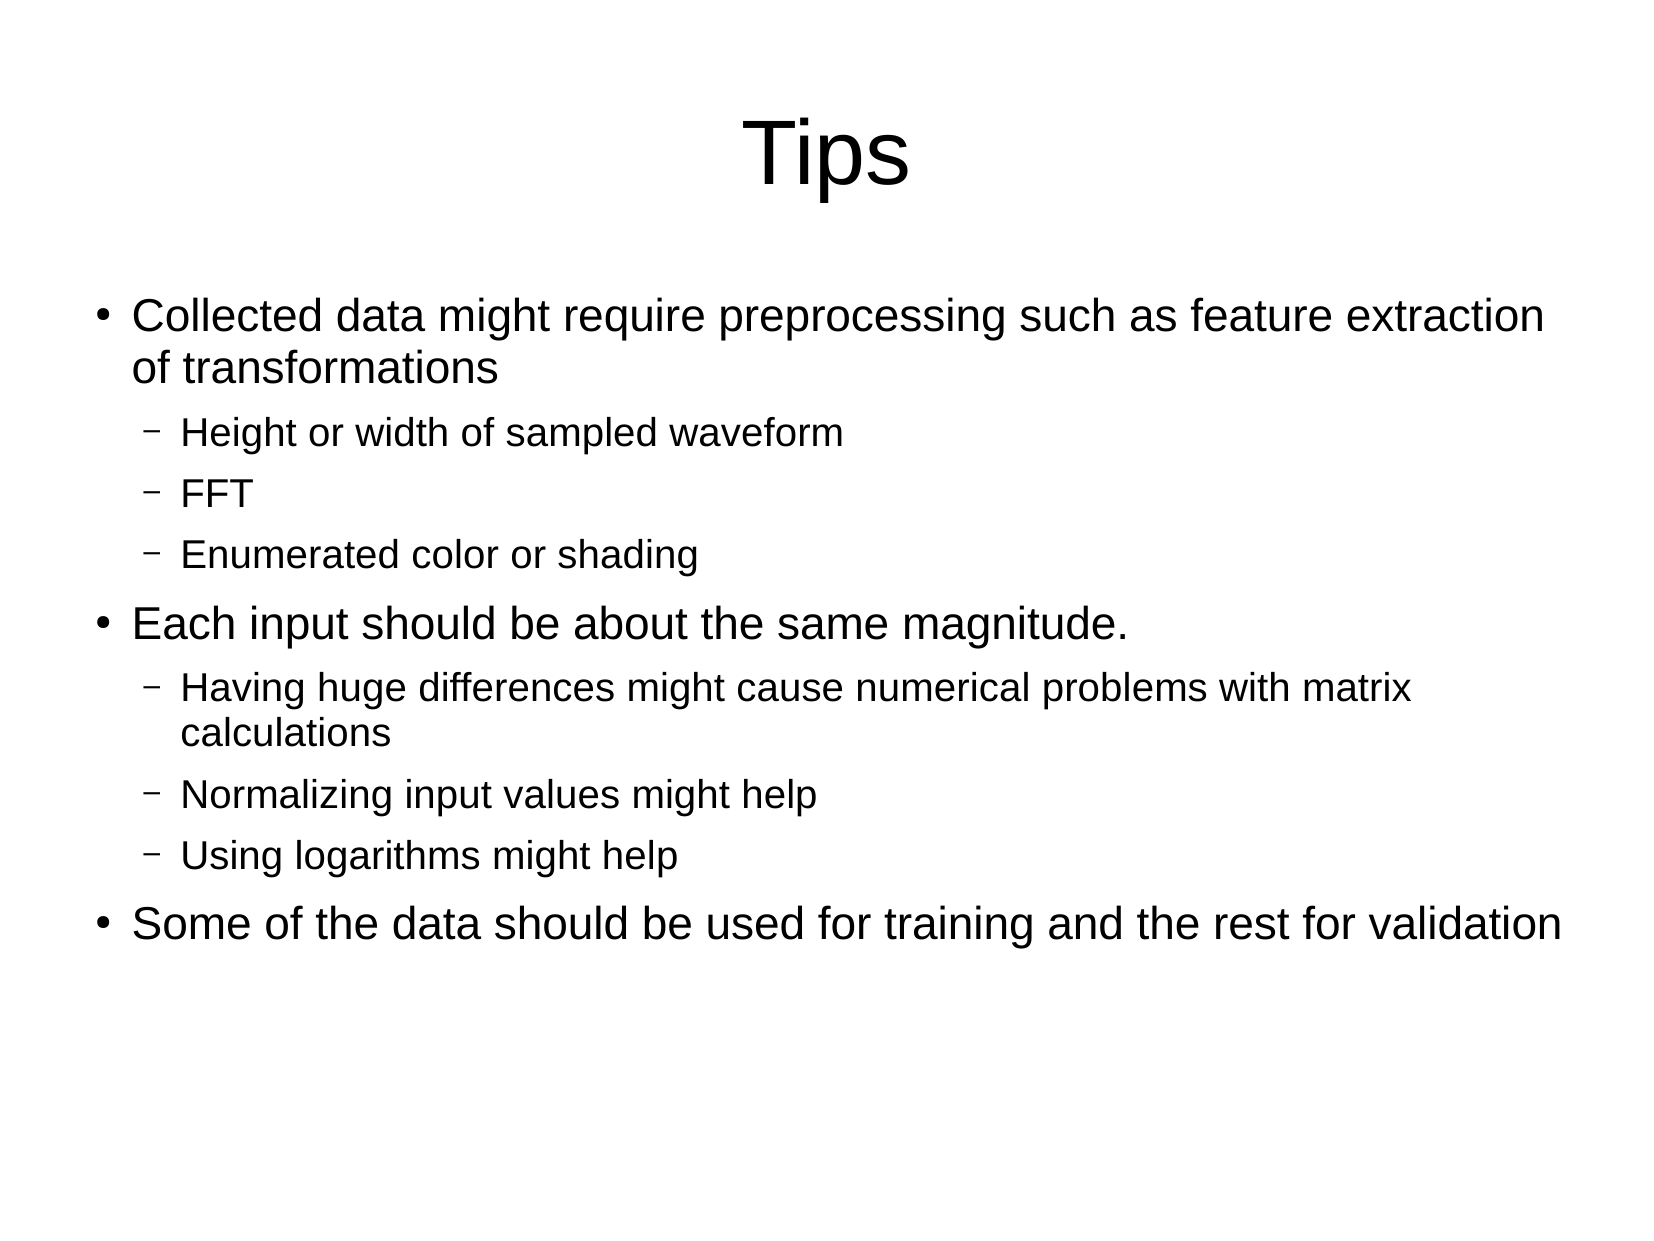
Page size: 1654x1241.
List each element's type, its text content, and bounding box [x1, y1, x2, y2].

title Tips [82, 49, 1571, 257]
list Collected data might require preprocessing such as feature extraction of transformations Height or width of sampled waveform FFT Enumerated color or shading Each input should be about the same magnitude. Having huge differences might cause numerical problems with matrix calculations Normalizing input values might help Using logarithms might help Some of the data should be used for training and the rest for validation [82, 290, 1571, 1010]
